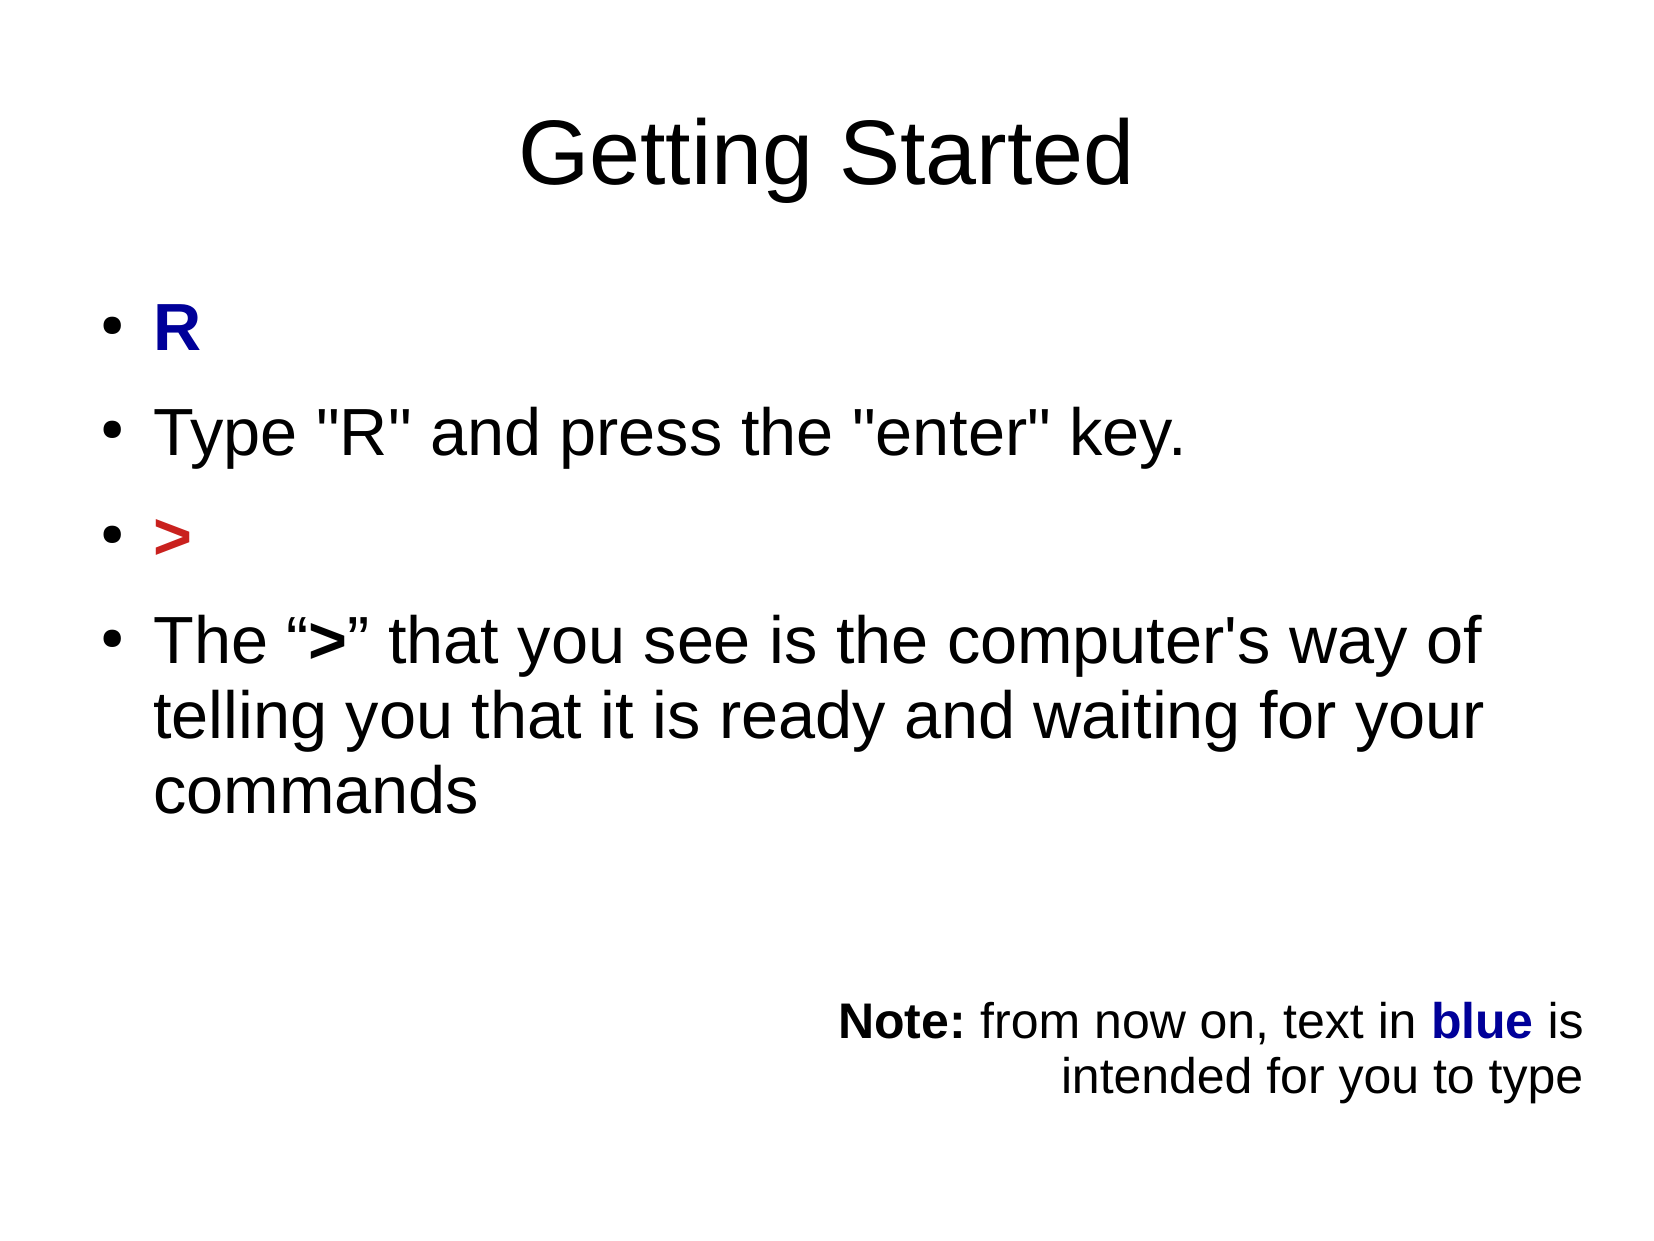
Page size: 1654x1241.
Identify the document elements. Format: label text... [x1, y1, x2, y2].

list R Type "R" and press the "enter" key. > The “>” that you see is the computer's way of telling you that it is ready and waiting for your commands [82, 290, 1571, 1170]
text_box Note: from now on, text in blue is intended for you to type [739, 985, 1599, 1112]
title Getting Started [82, 49, 1571, 257]
